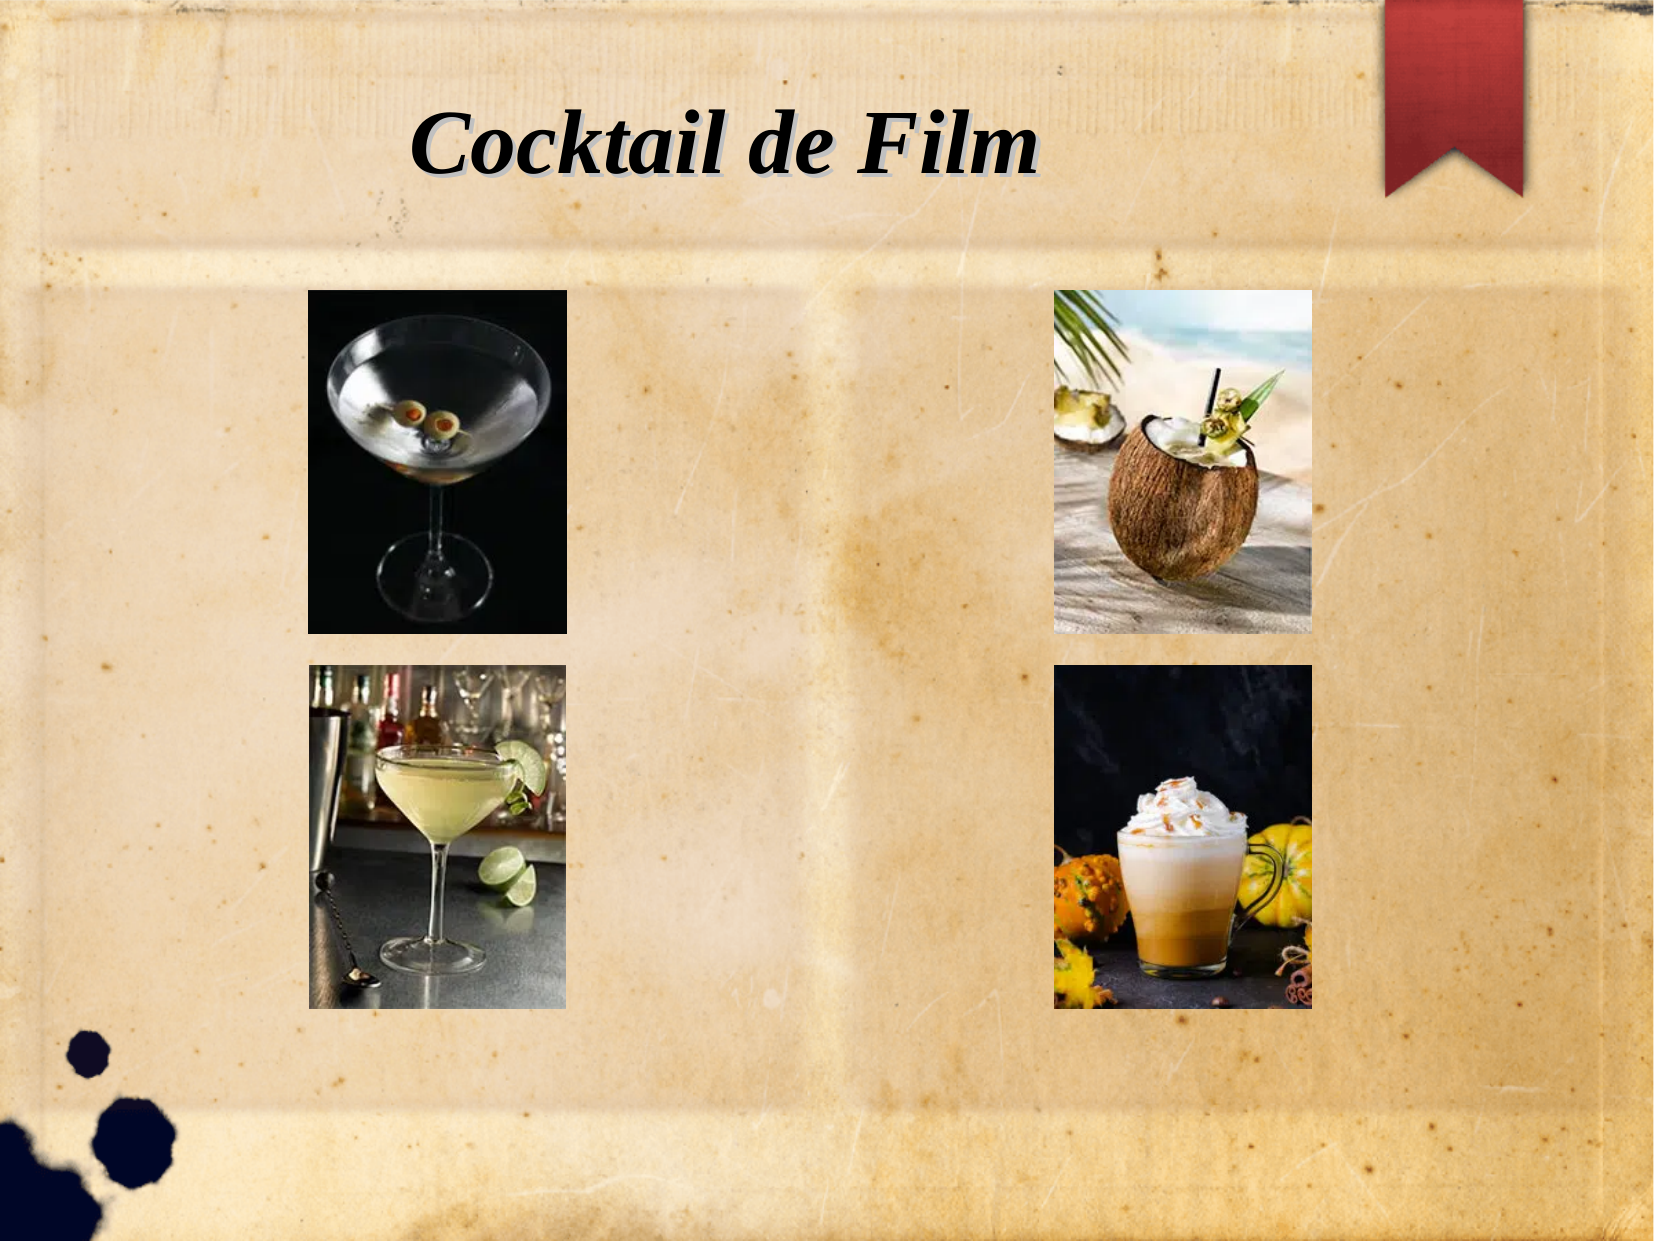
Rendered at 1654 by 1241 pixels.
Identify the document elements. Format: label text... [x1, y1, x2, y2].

title Cocktail de Film [82, 49, 1347, 237]
picture [0, 0, 1654, 1241]
